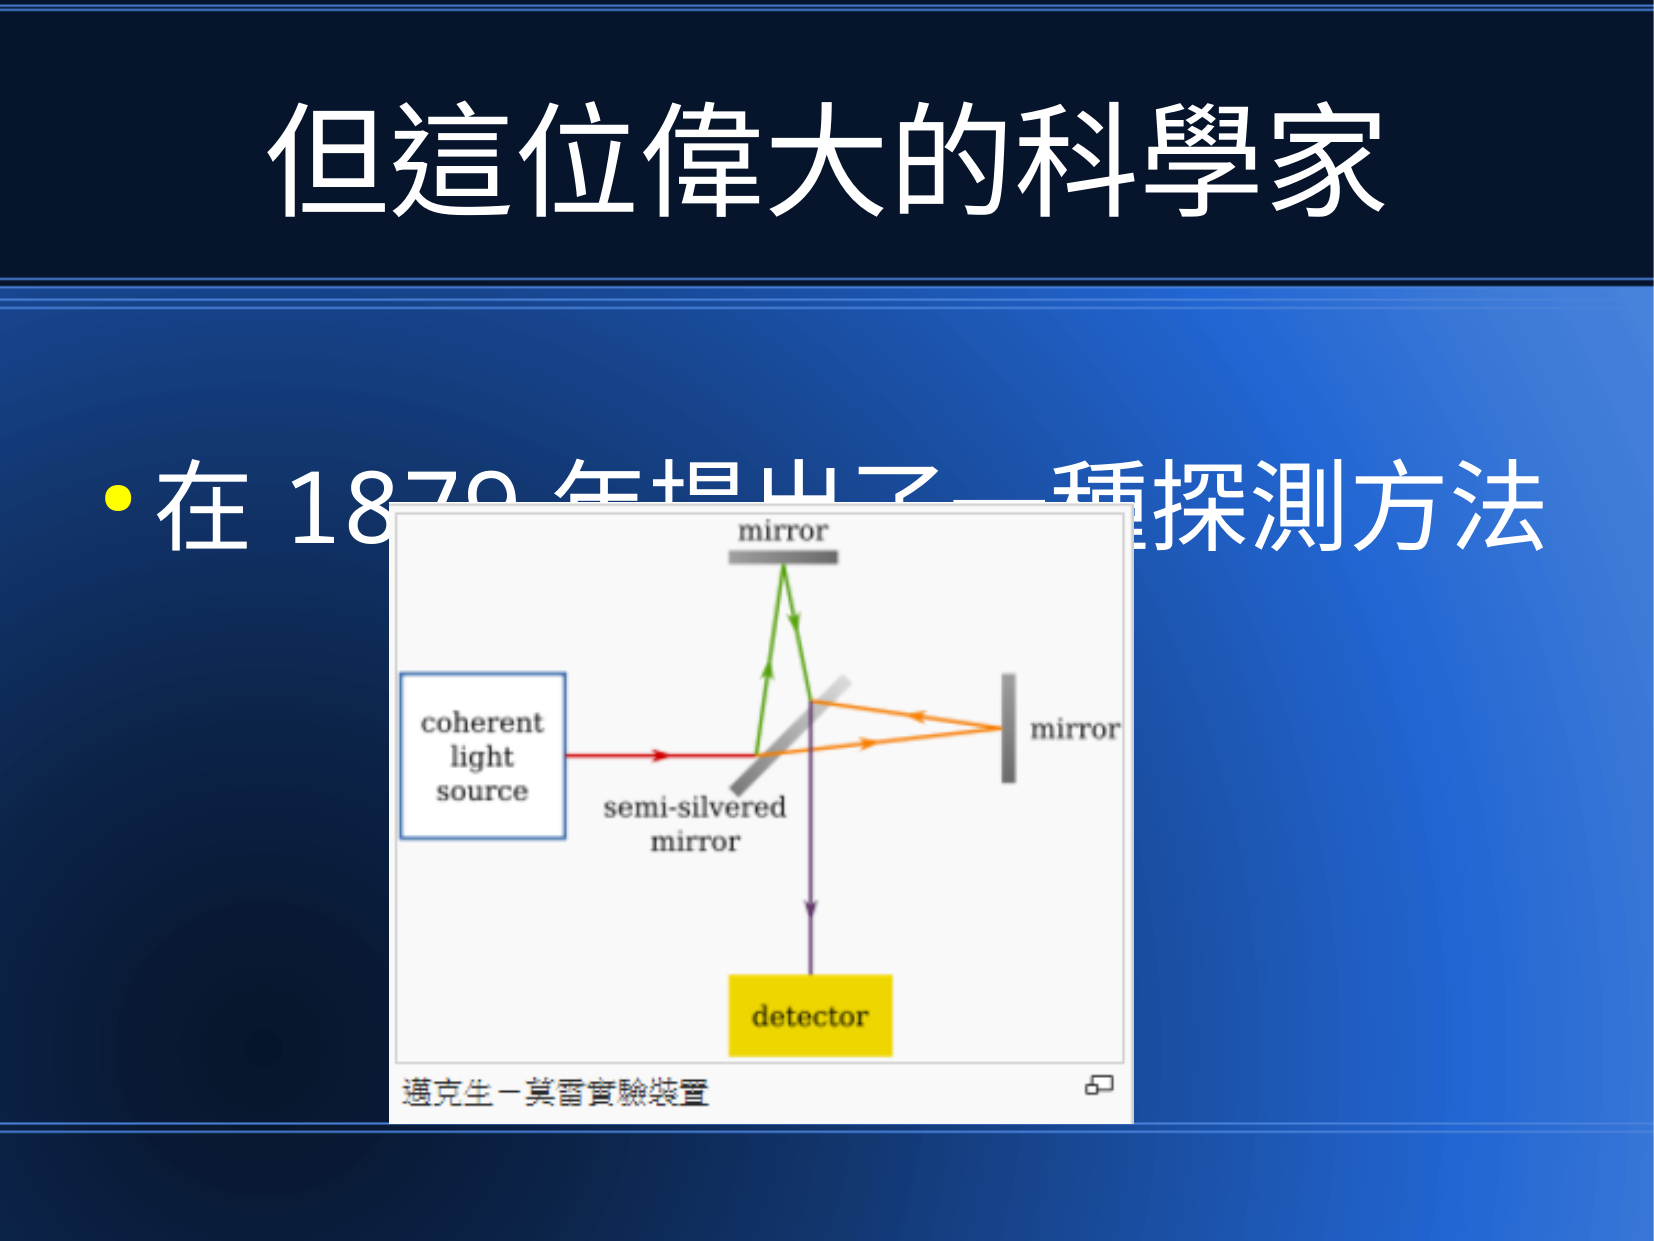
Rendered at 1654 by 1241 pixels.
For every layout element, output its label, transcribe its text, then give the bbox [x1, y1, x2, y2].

list 在1879年提出了一種探測方法 [82, 355, 1571, 1241]
title 但這位偉大的科學家 [82, 49, 1571, 257]
picture [389, 502, 1134, 1124]
picture [0, 0, 1654, 1241]
